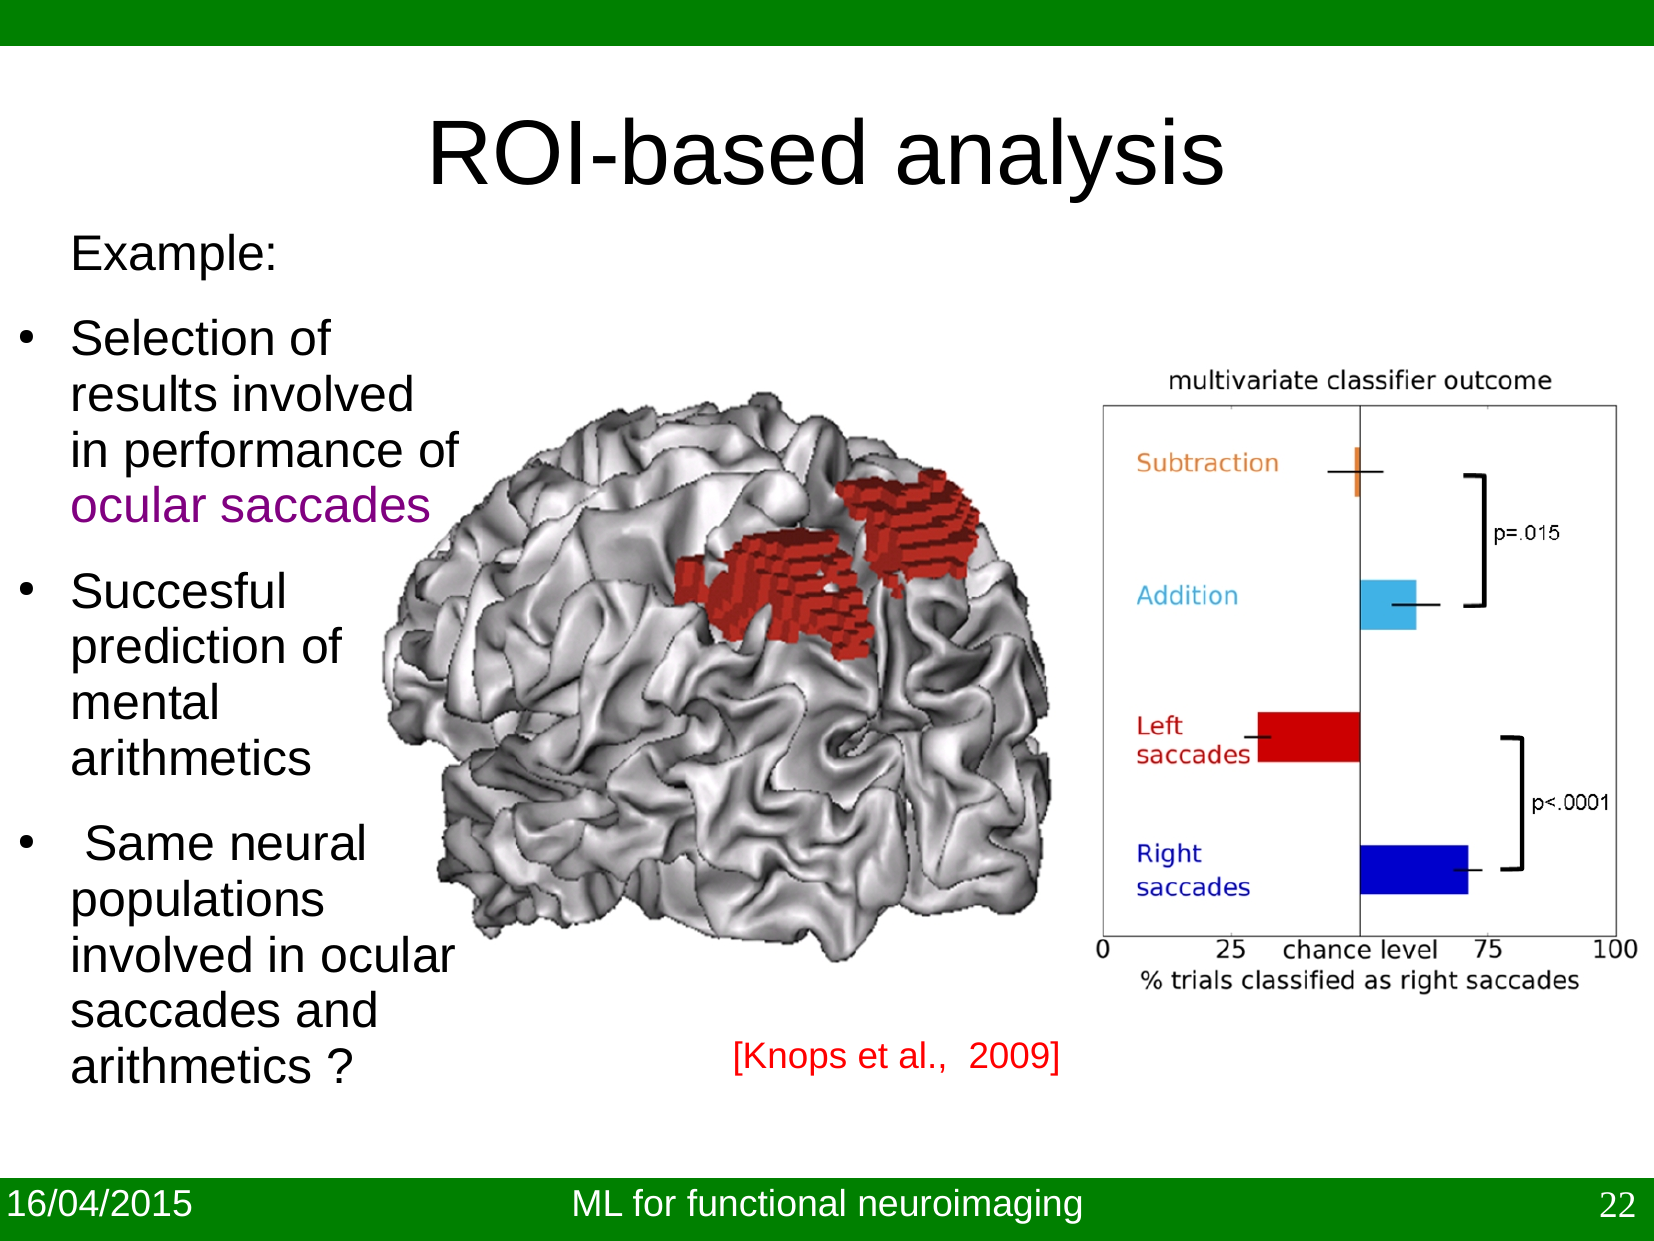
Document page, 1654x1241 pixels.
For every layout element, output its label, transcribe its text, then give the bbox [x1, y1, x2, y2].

list Example: Selection of results involved in performance of ocular saccades Succesful prediction of mental arithmetics Same neural populations involved in ocular saccades and arithmetics ? [0, 225, 466, 1096]
picture [466, 344, 1654, 1021]
title ROI-based analysis [82, 49, 1571, 257]
text_box [Knops et al., 2009] [680, 1035, 1126, 1097]
